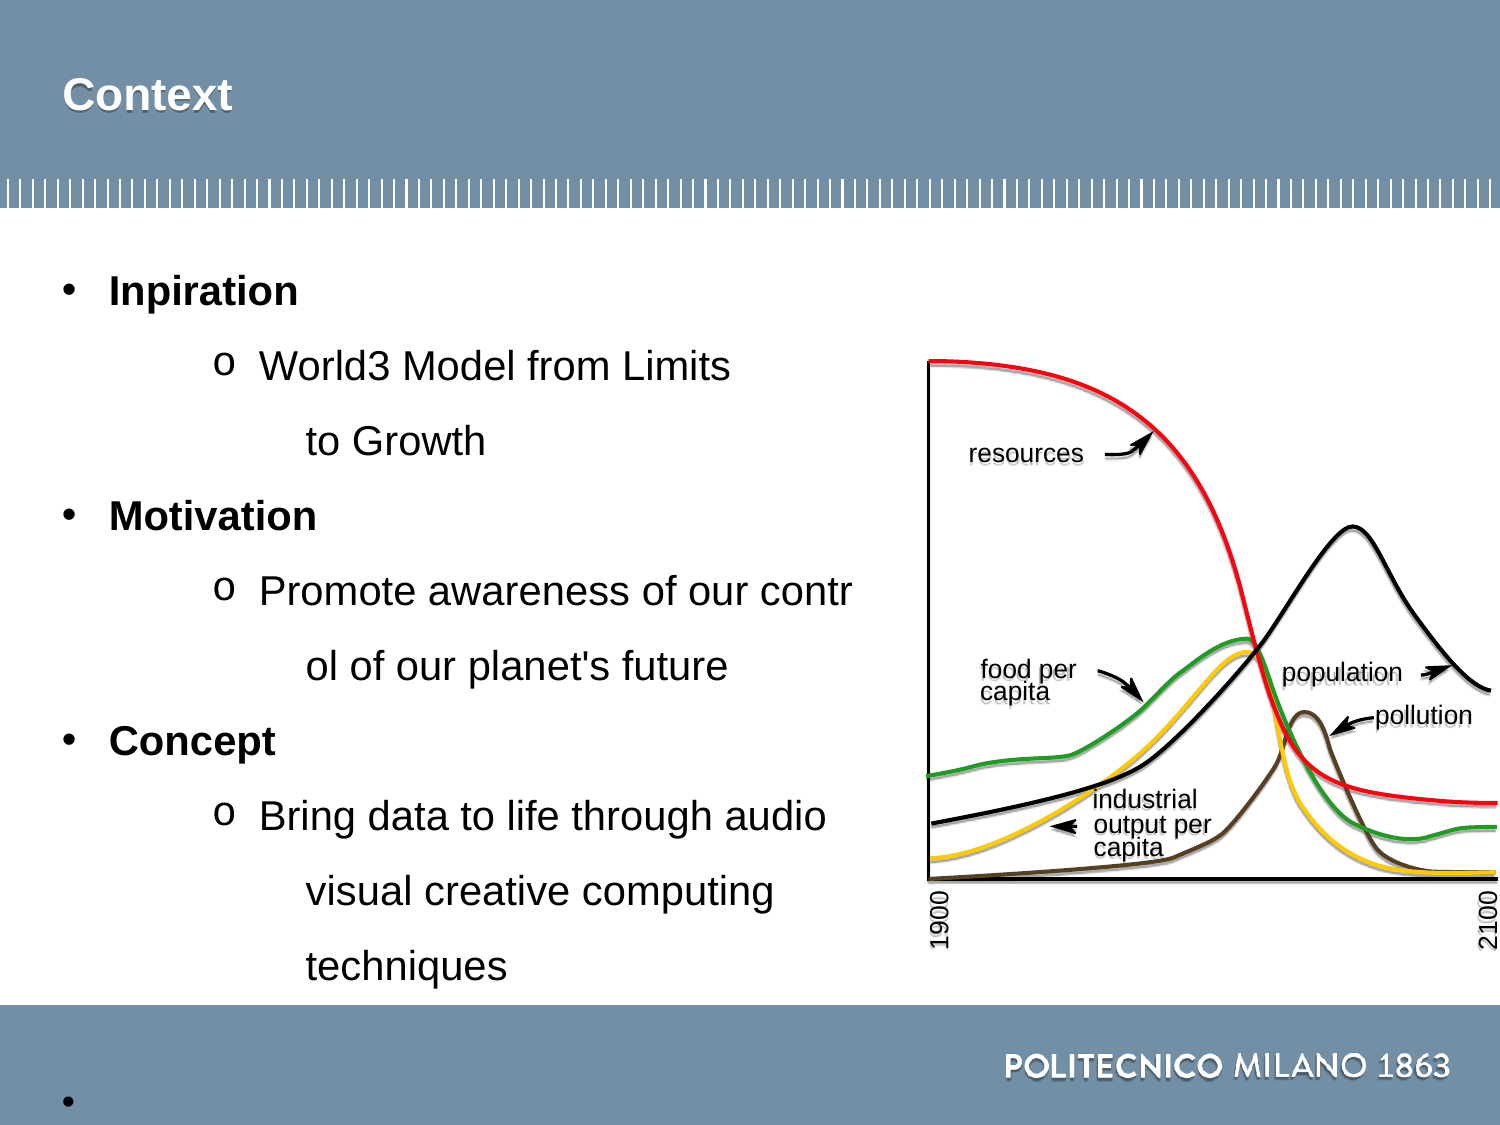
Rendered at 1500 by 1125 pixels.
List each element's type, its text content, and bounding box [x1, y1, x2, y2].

text_box Inpiration World3 Model from Limits to Growth Motivation Promote awareness of our control of our planet's future Concept Bring data to life through audio visual creative computing techniques [46, 231, 887, 1035]
picture [925, 359, 1500, 952]
title Context [47, 22, 1455, 161]
text_box [31, 1034, 541, 1107]
